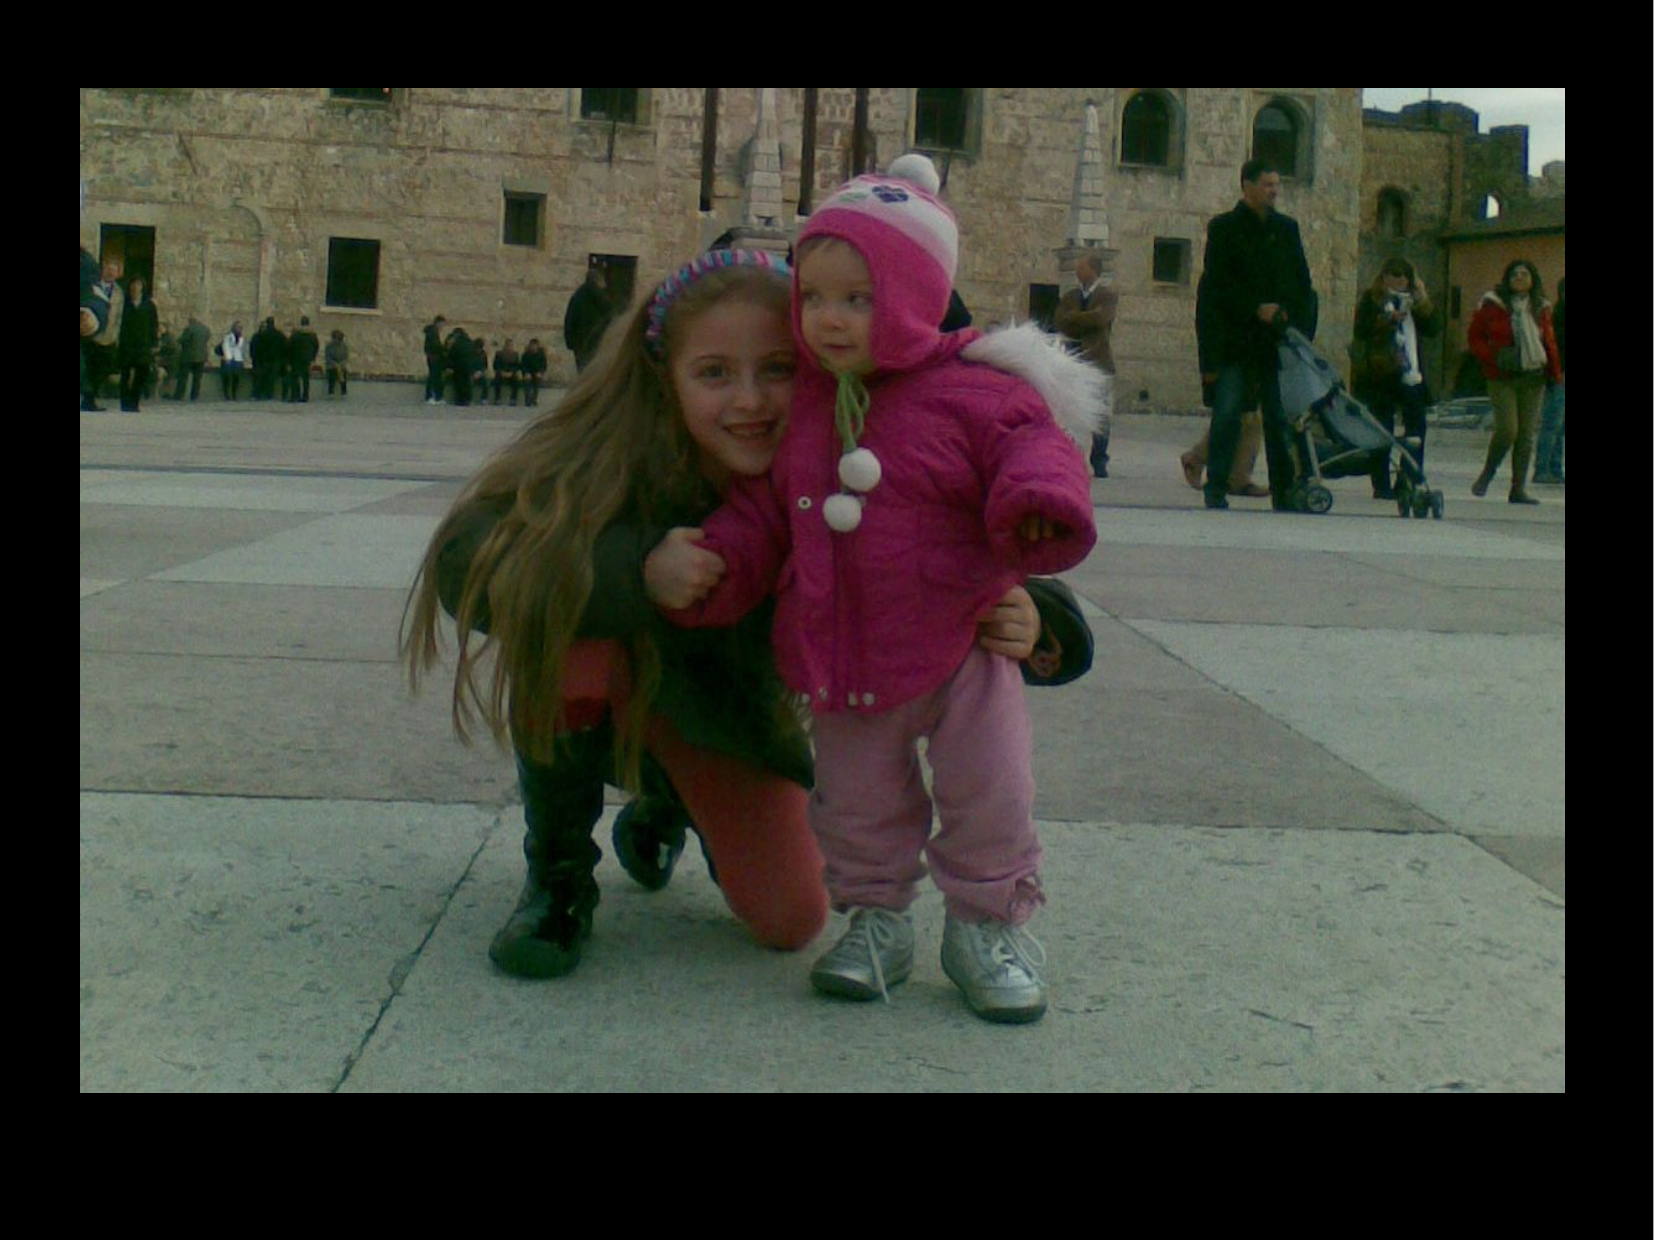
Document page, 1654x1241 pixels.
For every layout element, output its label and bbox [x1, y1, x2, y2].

picture [80, 88, 1565, 1093]
